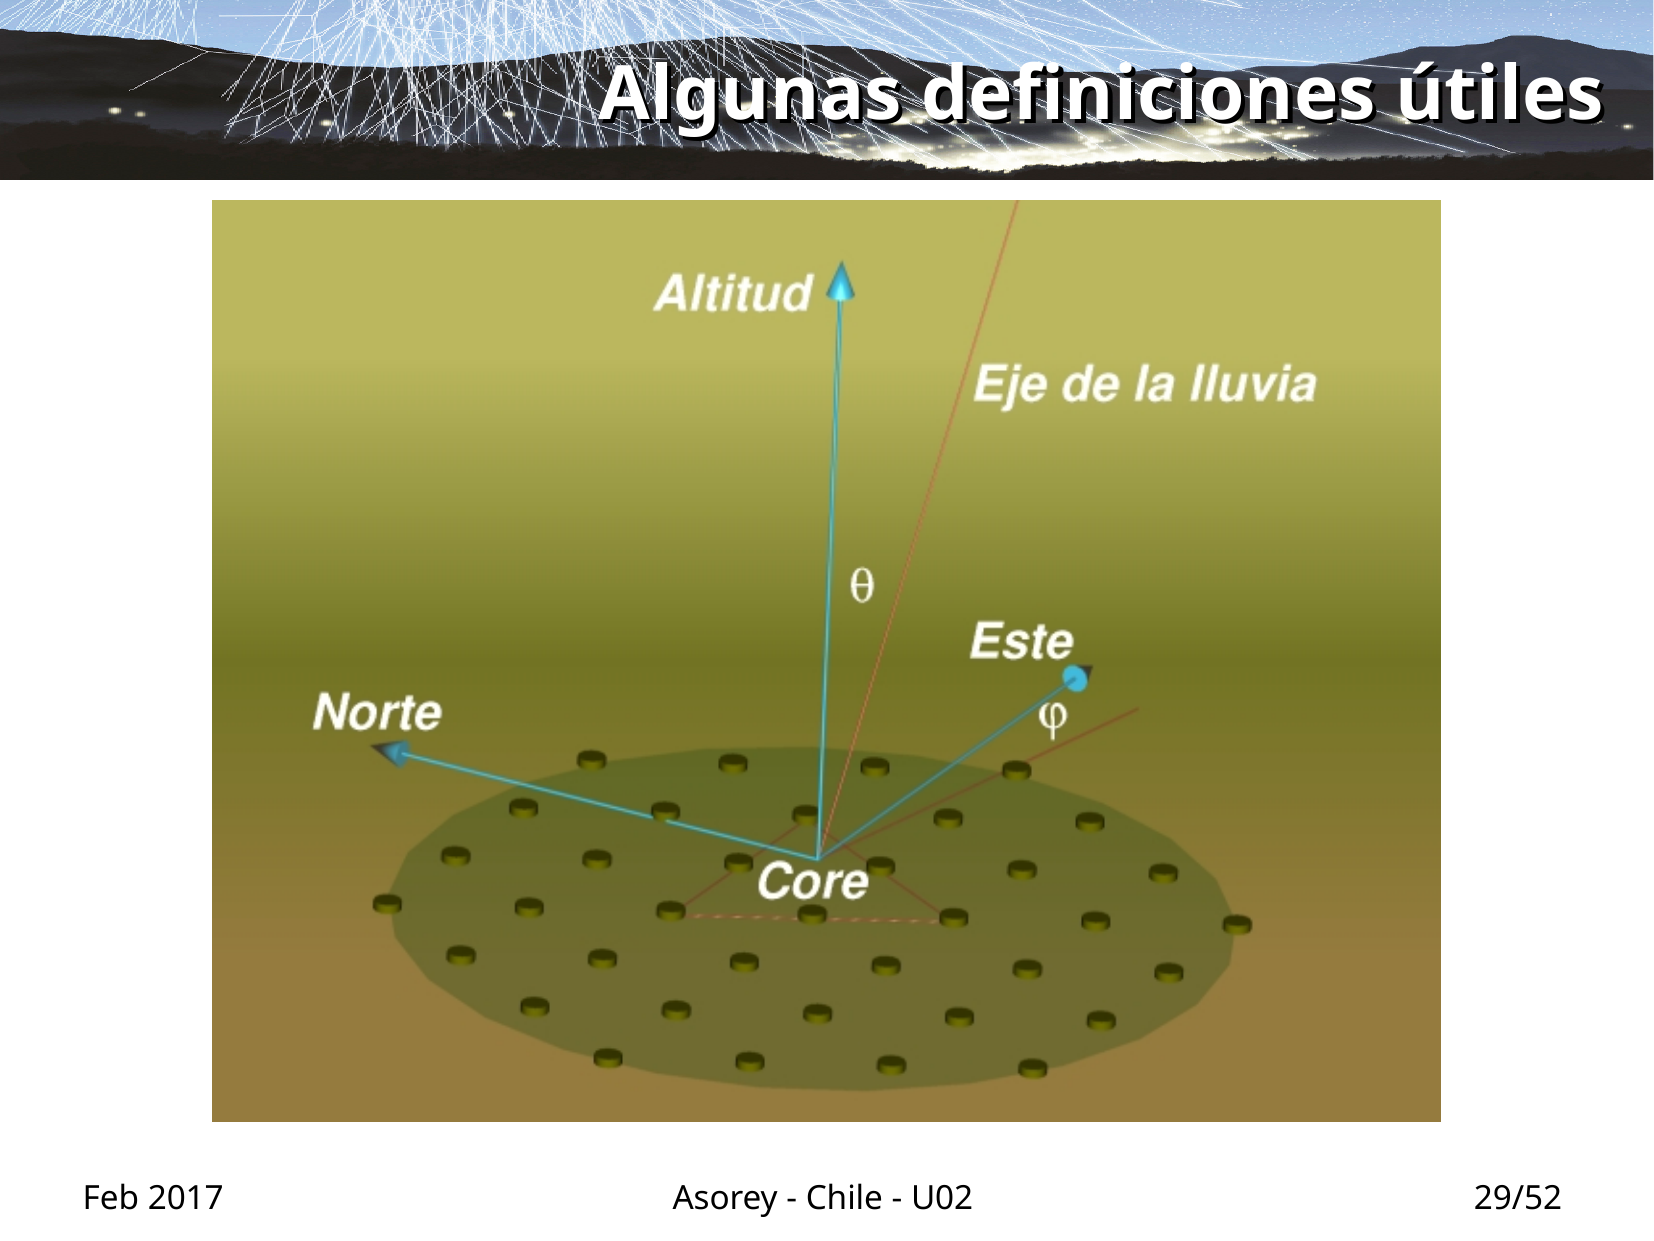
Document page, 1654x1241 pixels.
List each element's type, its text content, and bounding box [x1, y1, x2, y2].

title Algunas definiciones útiles [45, 15, 1606, 166]
picture [212, 200, 1441, 1123]
picture [0, 0, 1654, 180]
